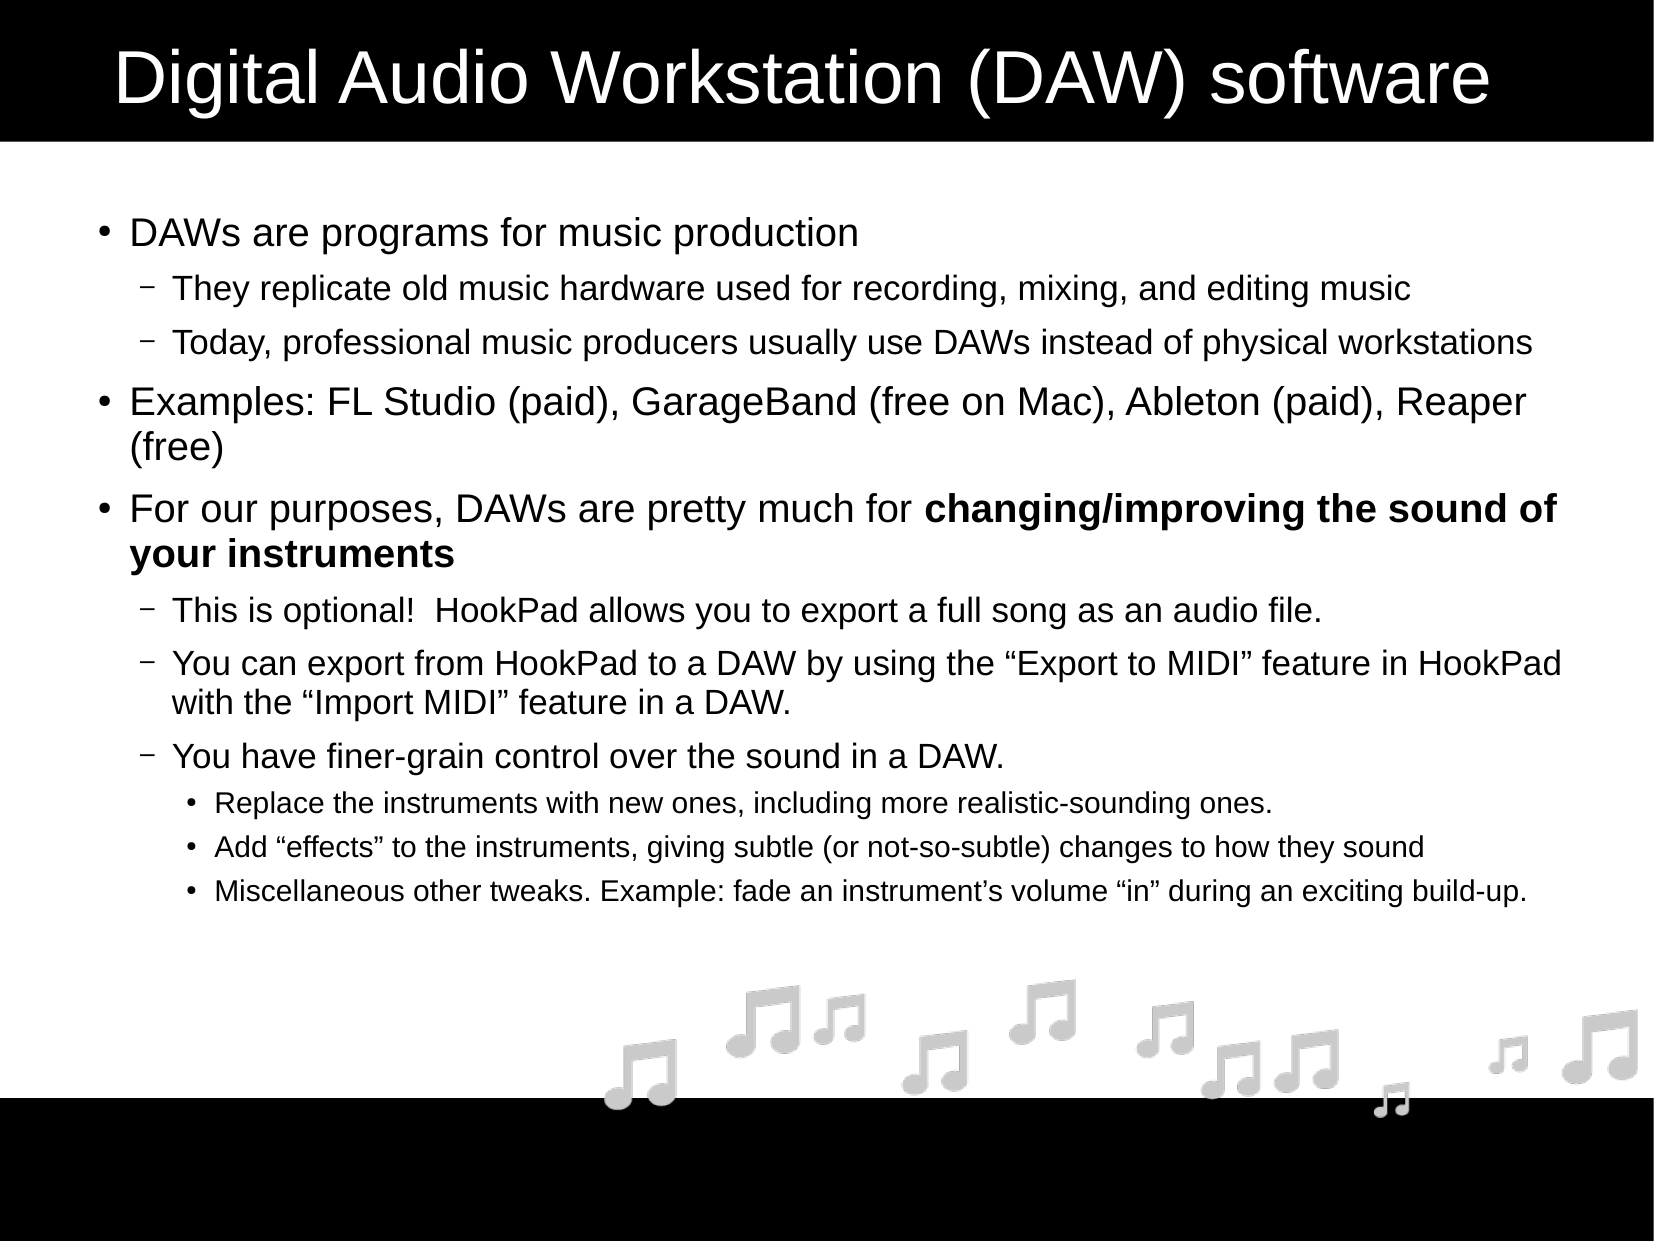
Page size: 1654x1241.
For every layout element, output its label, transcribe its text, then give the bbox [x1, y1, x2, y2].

title Digital Audio Workstation (DAW) software [59, 8, 1548, 148]
list DAWs are programs for music production They replicate old music hardware used for recording, mixing, and editing music Today, professional music producers usually use DAWs instead of physical workstations Examples: FL Studio (paid), GarageBand (free on Mac), Ableton (paid), Reaper (free) For our purposes, DAWs are pretty much for changing/improving the sound of your instruments This is optional! HookPad allows you to export a full song as an audio file. You can export from HookPad to a DAW by using the “Export to MIDI” feature in HookPad with the “Import MIDI” feature in a DAW. You have finer-grain control over the sound in a DAW. Replace the instruments with new ones, including more realistic-sounding ones. Add “effects” to the instruments, giving subtle (or not-so-subtle) changes to how they sound Miscellaneous other tweaks. Example: fade an instrument’s volume “in” during an exciting build-up. [86, 210, 1576, 930]
